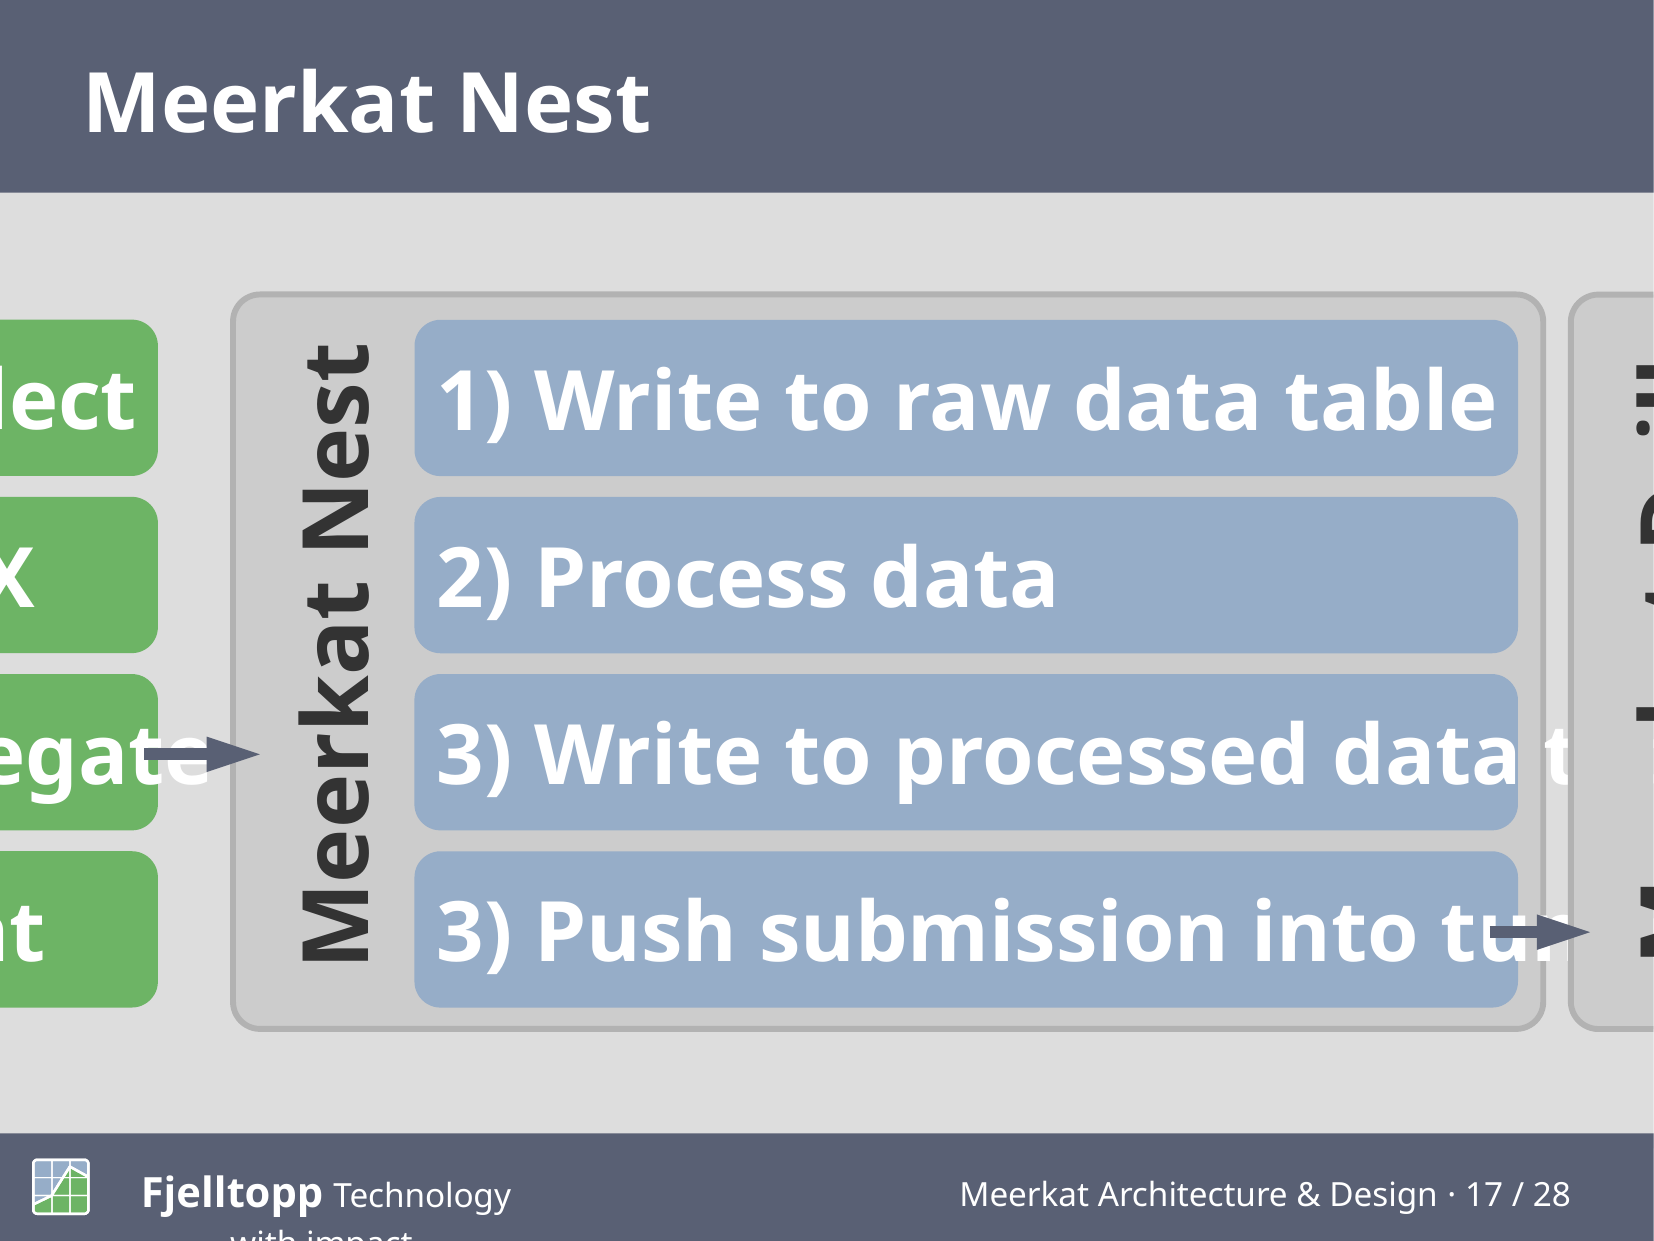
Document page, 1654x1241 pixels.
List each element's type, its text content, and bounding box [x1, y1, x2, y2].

text_box ODK Collect [0, 319, 158, 476]
title Meerkat Nest [82, 47, 1264, 152]
text_box Meerkat Drill [1600, 294, 1654, 1029]
text_box NGINX [0, 496, 158, 654]
text_box Tomcat [0, 851, 158, 1008]
text_box [233, 294, 1544, 1029]
text_box ODK Aggregate [0, 674, 158, 831]
text_box 2) Process data [414, 496, 1519, 654]
text_box 3) Push submission into tunnel [414, 851, 1519, 1008]
text_box Meerkat Nest [262, 294, 393, 1019]
text_box 3) Write to processed data tables [414, 674, 1518, 831]
text_box [1570, 294, 1654, 1030]
text_box 1) Write to raw data table [414, 319, 1519, 477]
